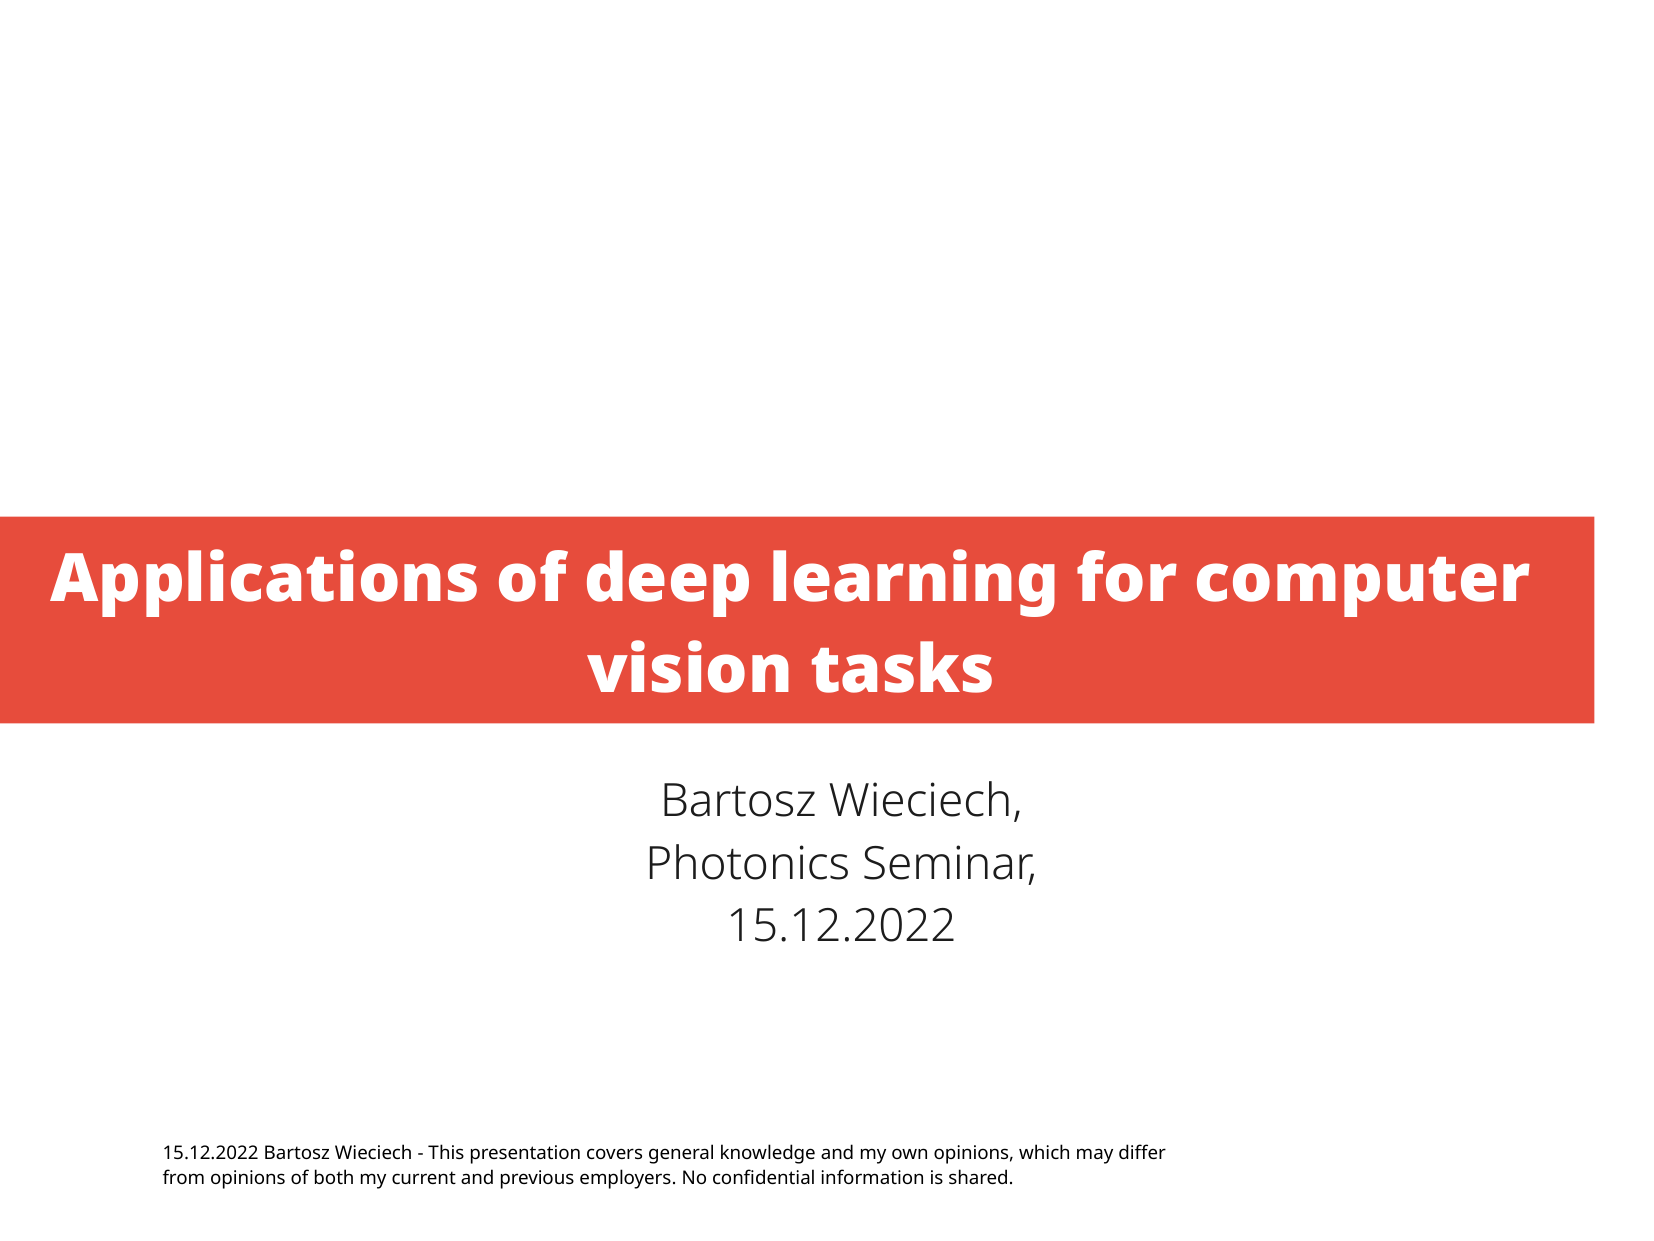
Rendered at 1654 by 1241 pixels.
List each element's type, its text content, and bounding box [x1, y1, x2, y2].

title Applications of deep learning for computer vision tasks [23, 563, 1560, 712]
subtitle Bartosz Wieciech, Photonics Seminar, 15.12.2022 [88, 767, 1595, 1182]
